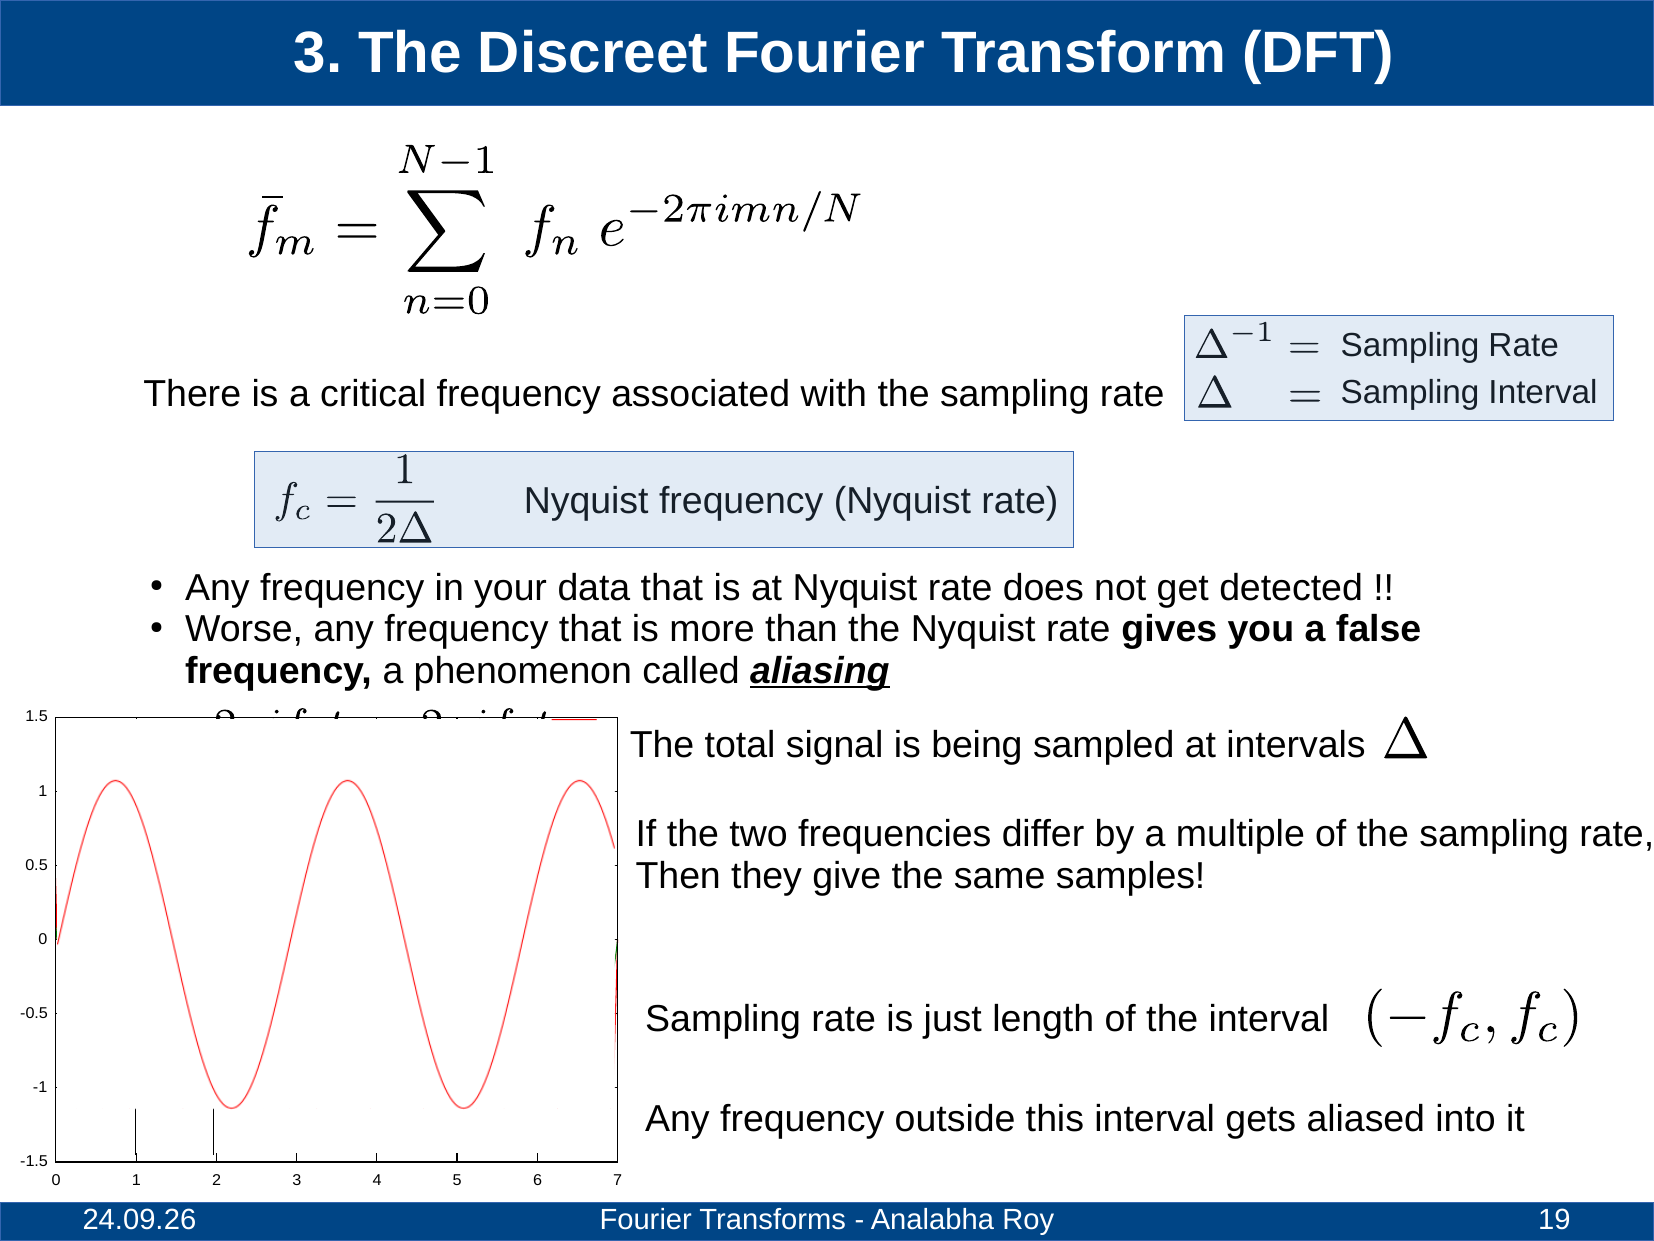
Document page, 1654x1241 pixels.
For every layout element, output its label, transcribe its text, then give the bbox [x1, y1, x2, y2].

text_box If the two frequencies differ by a multiple of the sampling rate, Then they give the same samples! [620, 805, 1654, 904]
text_box The total signal is being sampled at intervals [646, 716, 1392, 774]
text_box [1184, 315, 1614, 421]
title 3. The Discreet Fourier Transform (DFT) [0, 0, 1654, 106]
text_box Any frequency in your data that is at Nyquist rate does not get detected !! Worse, any frequency that is more than the Nyquist rate gives you a false frequency, a phenomenon called aliasing [135, 558, 1447, 700]
text_box Sampling rate is just length of the interval [630, 990, 1345, 1047]
text_box There is a critical frequency associated with the sampling rate [128, 364, 1525, 452]
picture [0, 699, 646, 1201]
text_box [254, 451, 1074, 548]
text_box [1381, 716, 1430, 759]
text_box [1362, 988, 1583, 1047]
text_box [245, 144, 863, 315]
text_box Any frequency outside this interval gets aliased into it [630, 1090, 1541, 1148]
